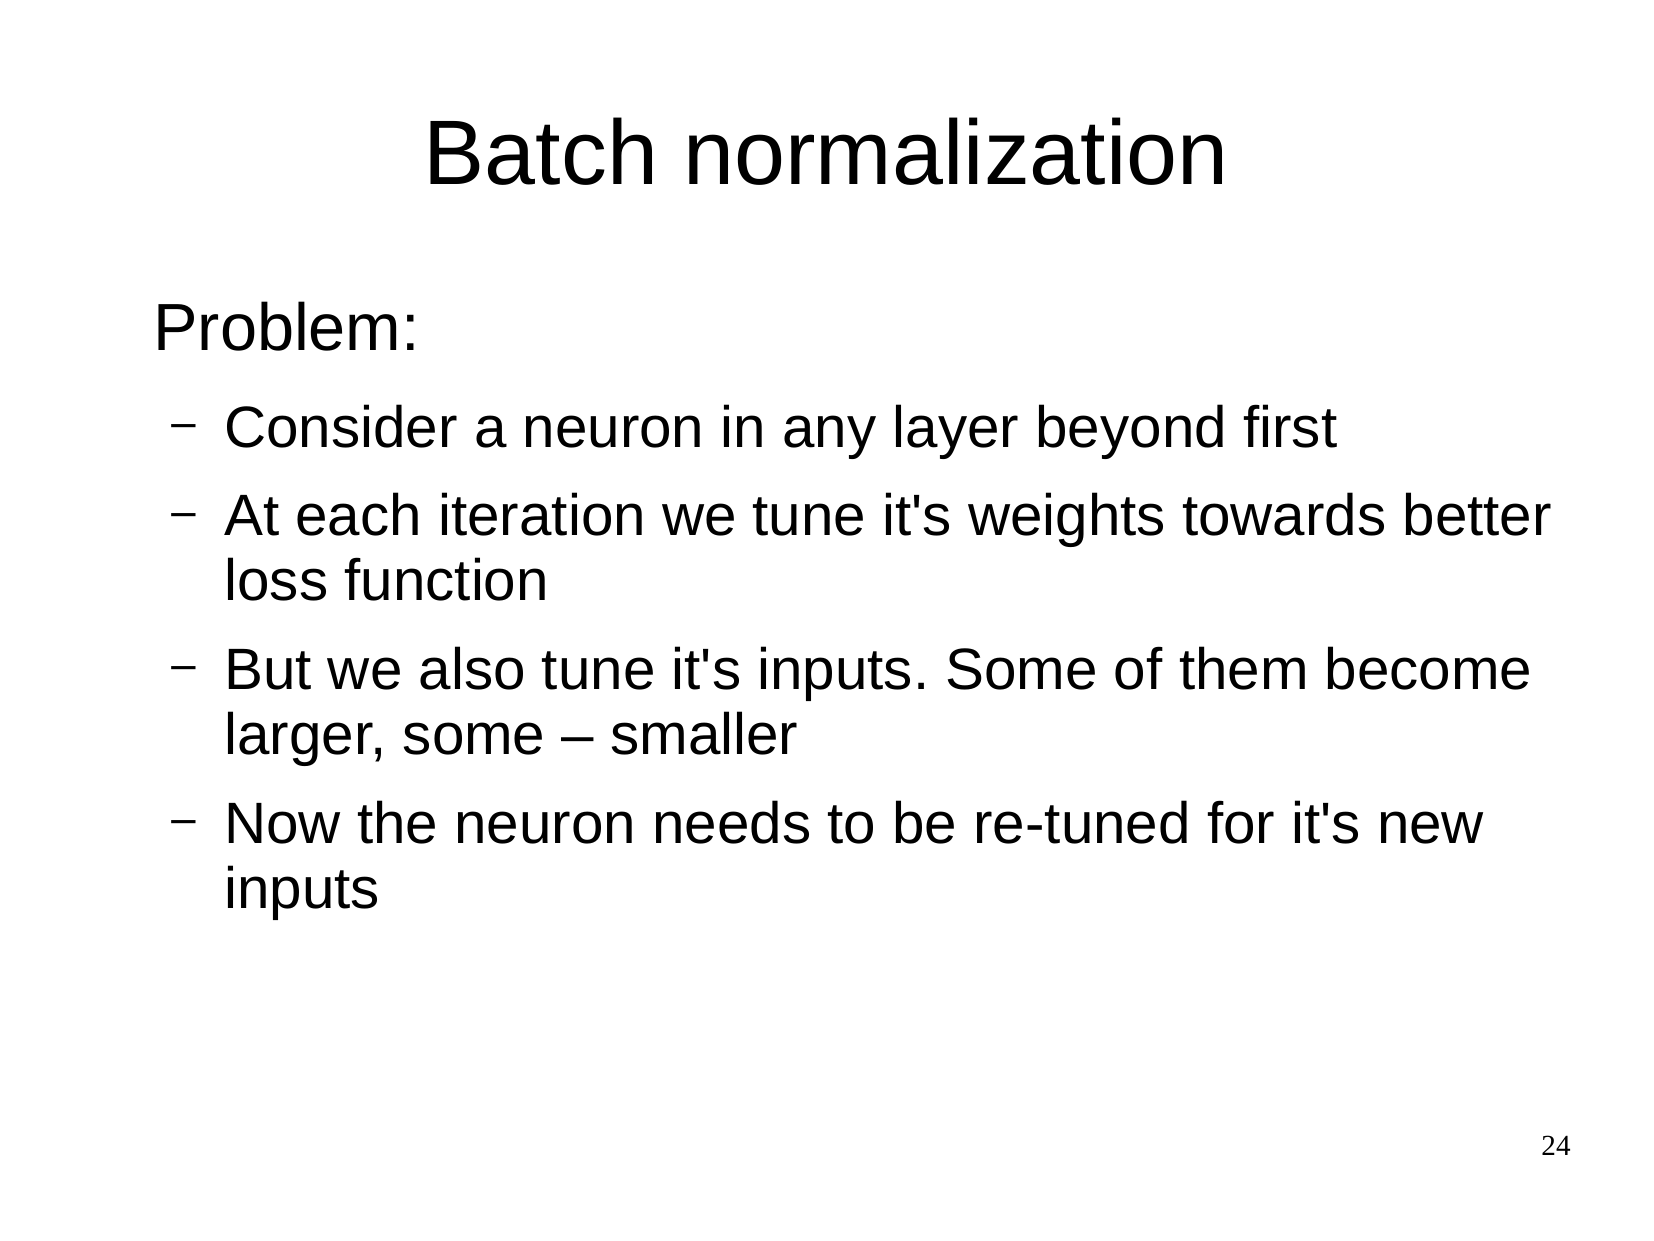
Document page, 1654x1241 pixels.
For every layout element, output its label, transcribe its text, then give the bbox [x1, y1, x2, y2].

list Problem: Consider a neuron in any layer beyond first At each iteration we tune it's weights towards better loss function But we also tune it's inputs. Some of them become larger, some – smaller Now the neuron needs to be re-tuned for it's new inputs [82, 290, 1571, 1010]
title Batch normalization [82, 49, 1571, 257]
